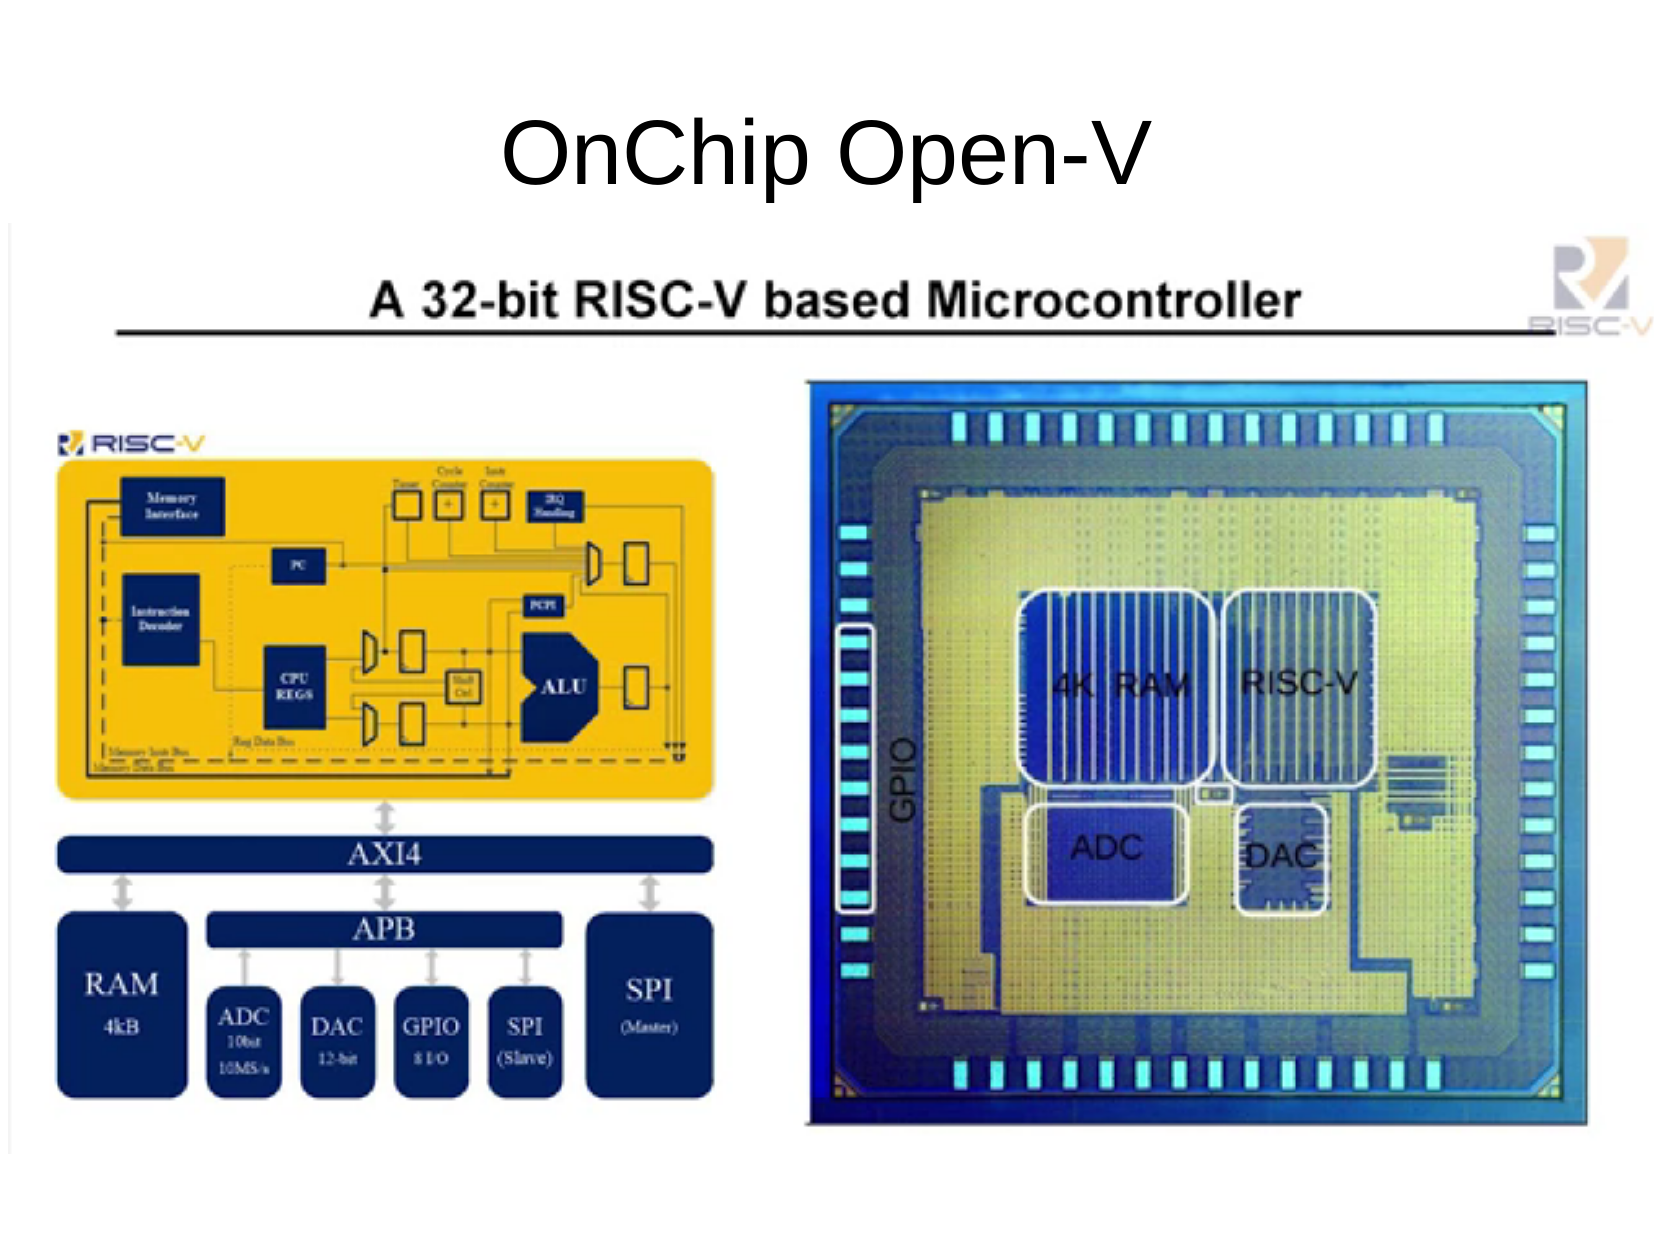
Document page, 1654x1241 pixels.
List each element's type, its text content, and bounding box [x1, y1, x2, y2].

title OnChip Open-V [82, 49, 1571, 223]
picture [8, 223, 1654, 1154]
